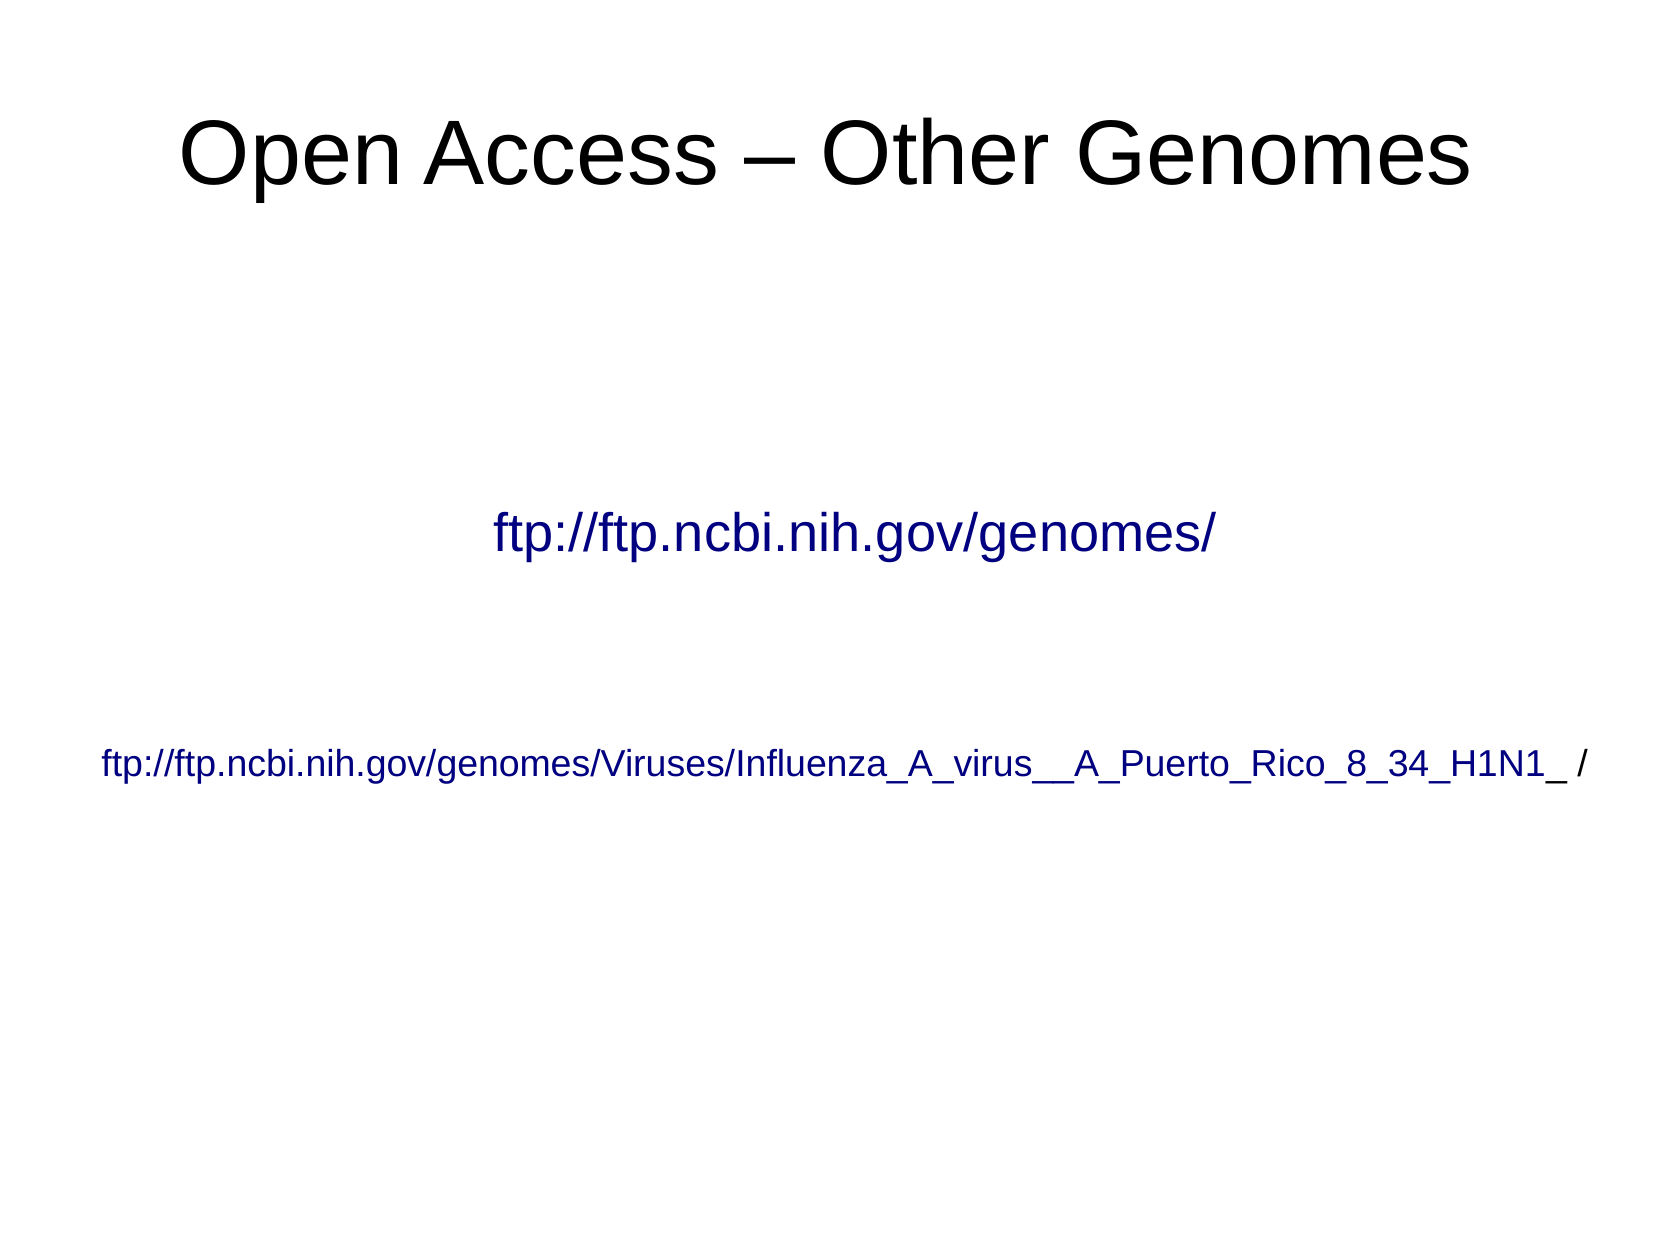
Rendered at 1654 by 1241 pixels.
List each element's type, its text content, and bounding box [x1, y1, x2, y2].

text_box ftp://ftp.ncbi.nih.gov/genomes/Viruses/Influenza_A_virus__A_Puerto_Rico_8_34_H1N1_ / [86, 734, 1651, 792]
title Open Access – Other Genomes [82, 49, 1571, 257]
text_box ftp://ftp.ncbi.nih.gov/genomes/ [389, 495, 1337, 571]
